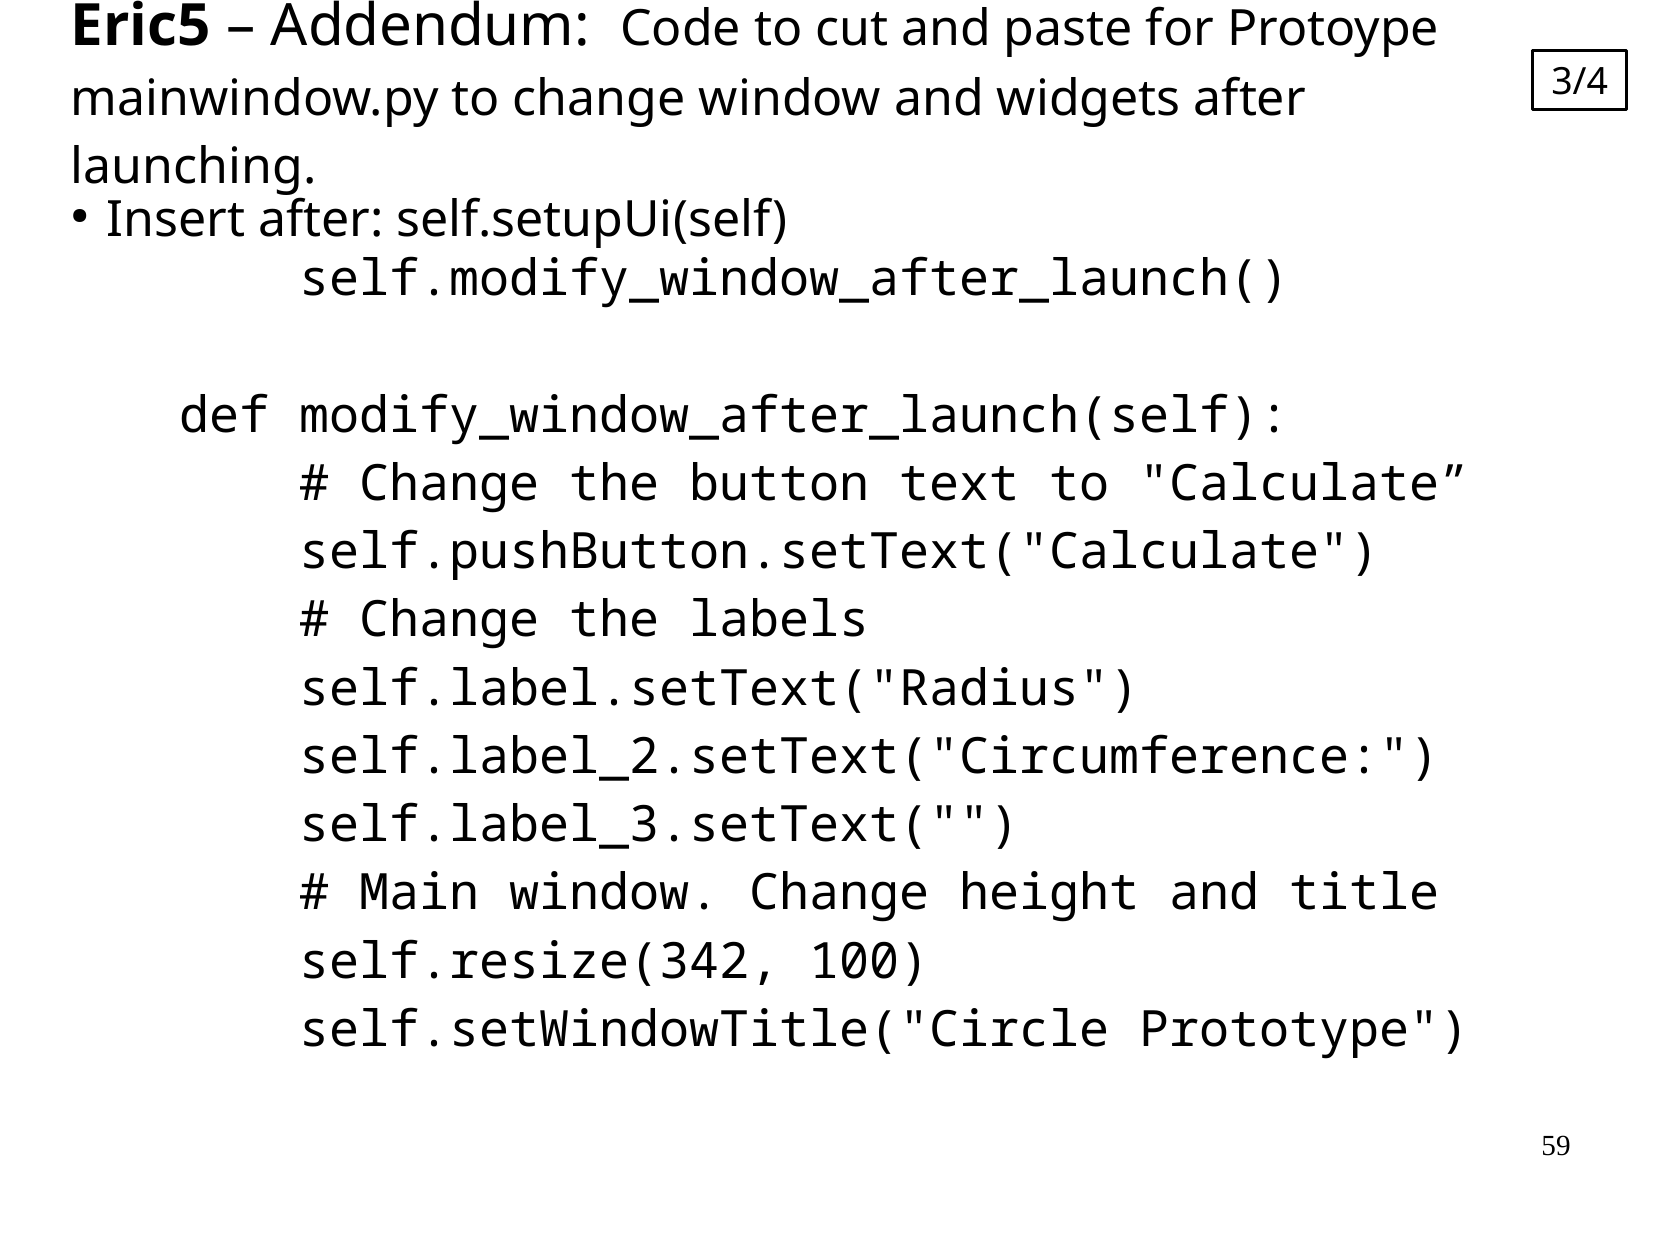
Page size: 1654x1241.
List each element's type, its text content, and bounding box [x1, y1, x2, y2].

text_box self.modify_window_after_launch() def modify_window_after_launch(self): # Change the button text to "Calculate” self.pushButton.setText("Calculate") # Change the labels self.label.setText("Radius") self.label_2.setText("Circumference:") self.label_3.setText("") # Main window. Change height and title self.resize(342, 100) self.setWindowTitle("Circle Prototype") [59, 287, 1654, 1016]
title Eric5 – Addendum: Code to cut and paste for Protoype mainwindow.py to change window and widgets after launching. [70, 18, 1560, 163]
title Insert after: self.setupUi(self) [70, 184, 1583, 250]
text_box 3/4 [1532, 50, 1627, 110]
